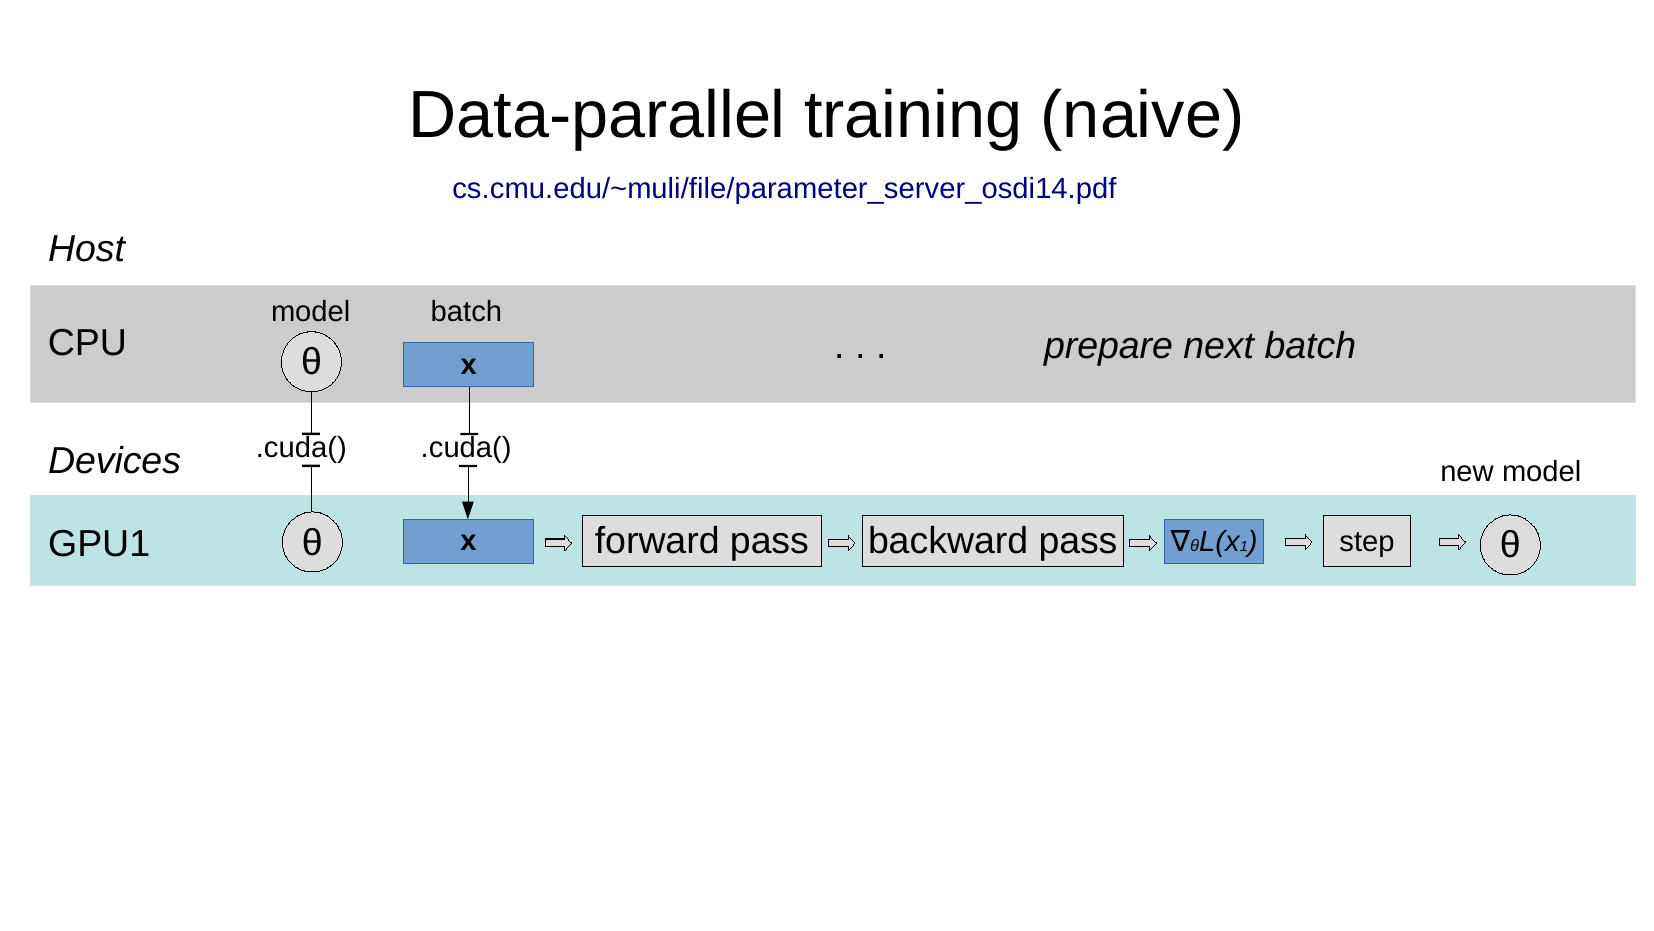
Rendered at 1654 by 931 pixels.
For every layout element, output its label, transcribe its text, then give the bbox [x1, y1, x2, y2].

title Data-parallel training (naive) [82, 37, 1571, 193]
text_box [30, 495, 468, 586]
text_box x [445, 516, 505, 592]
text_box ∇θL(x1) [1164, 519, 1264, 564]
text_box .cuda() [241, 424, 383, 505]
text_box x [445, 340, 505, 416]
text_box new model [1425, 447, 1610, 528]
text_box model [256, 287, 378, 345]
text_box CPU [33, 314, 226, 372]
text_box forward pass [582, 515, 822, 567]
text_box cs.cmu.edu/~muli/file/parameter_server_osdi14.pdf [244, 164, 1326, 222]
text_box [30, 285, 1636, 403]
text_box Devices [33, 432, 226, 490]
text_box batch [415, 287, 537, 345]
text_box . . . prepare next batch [750, 317, 1441, 417]
text_box θ [1480, 528, 1541, 575]
text_box .cuda() [405, 424, 531, 472]
text_box GPU1 [33, 515, 226, 573]
text_box Host [33, 220, 226, 277]
text_box θ [281, 345, 342, 392]
text_box step [1323, 515, 1411, 567]
text_box [469, 495, 1636, 586]
text_box backward pass [862, 515, 1124, 567]
text_box θ [282, 511, 343, 572]
